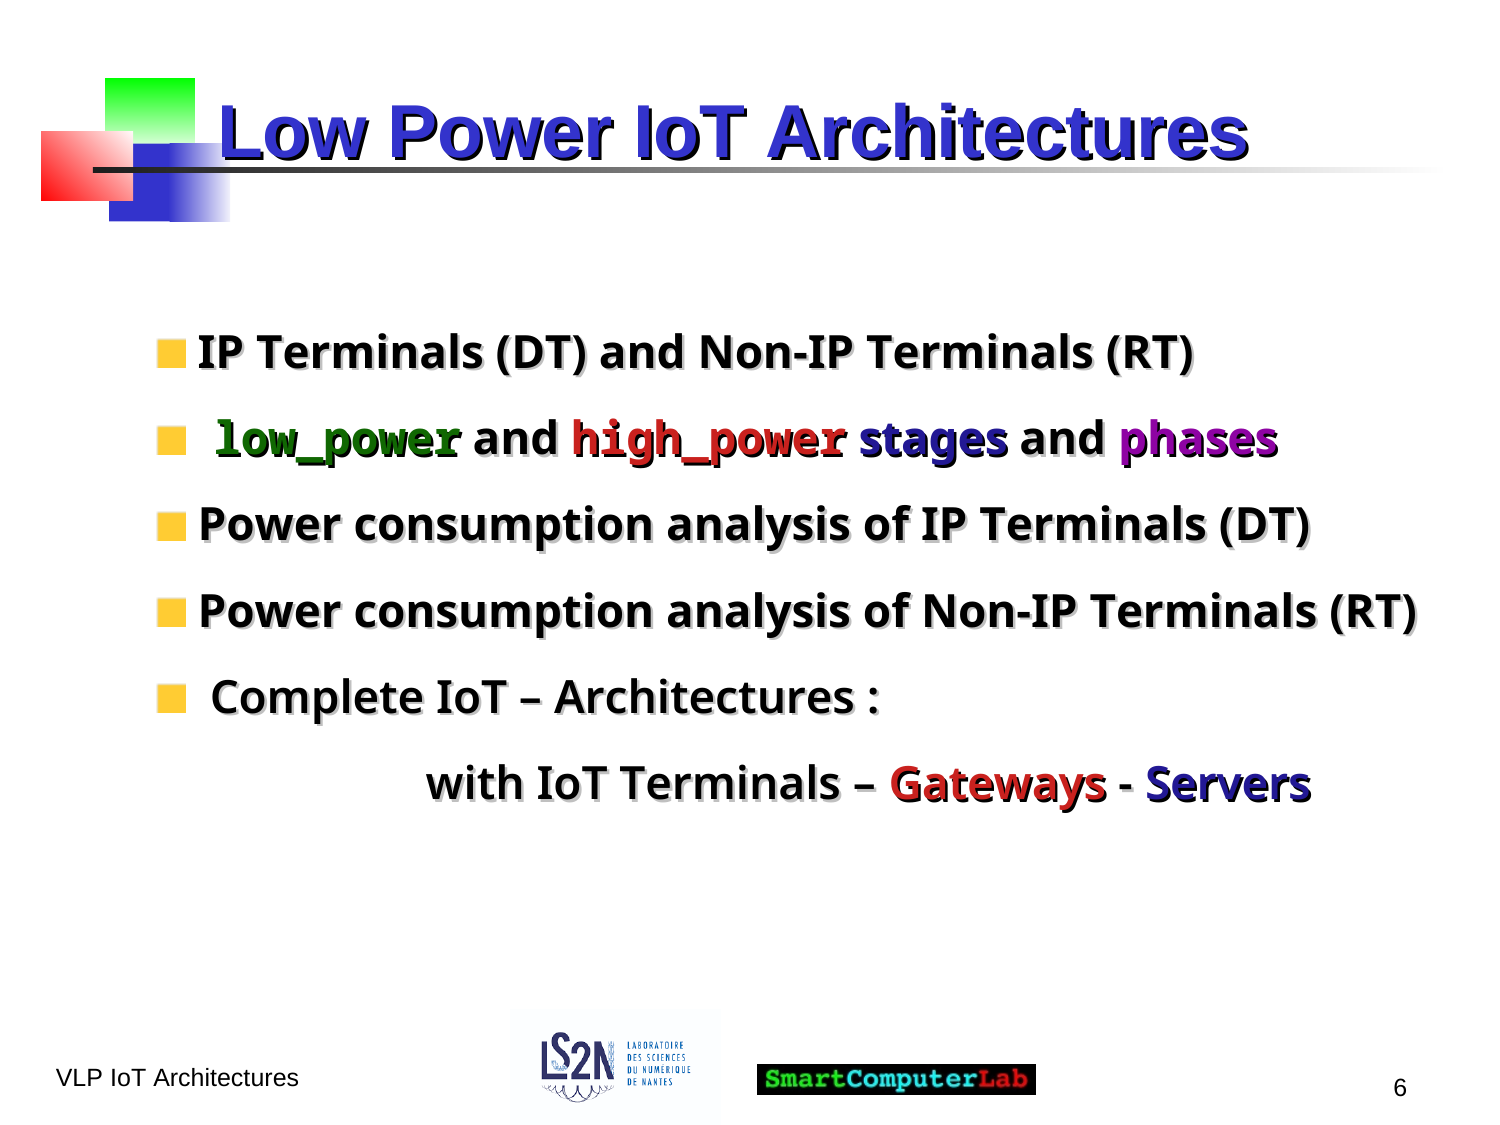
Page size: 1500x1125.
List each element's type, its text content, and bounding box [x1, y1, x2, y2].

text_box IP Terminals (DT) and Non-IP Terminals (RT) low_power and high_power stages and phases Power consumption analysis of IP Terminals (DT) Power consumption analysis of Non-IP Terminals (RT) Complete IoT – Architectures : with IoT Terminals – Gateways - Servers [135, 228, 1441, 817]
picture [149, 418, 186, 455]
picture [149, 676, 186, 713]
title Low Power IoT Architectures [111, 74, 1378, 180]
picture [149, 331, 186, 368]
picture [510, 1009, 721, 1125]
picture [149, 504, 186, 541]
picture [149, 590, 186, 627]
picture [757, 1064, 1036, 1095]
